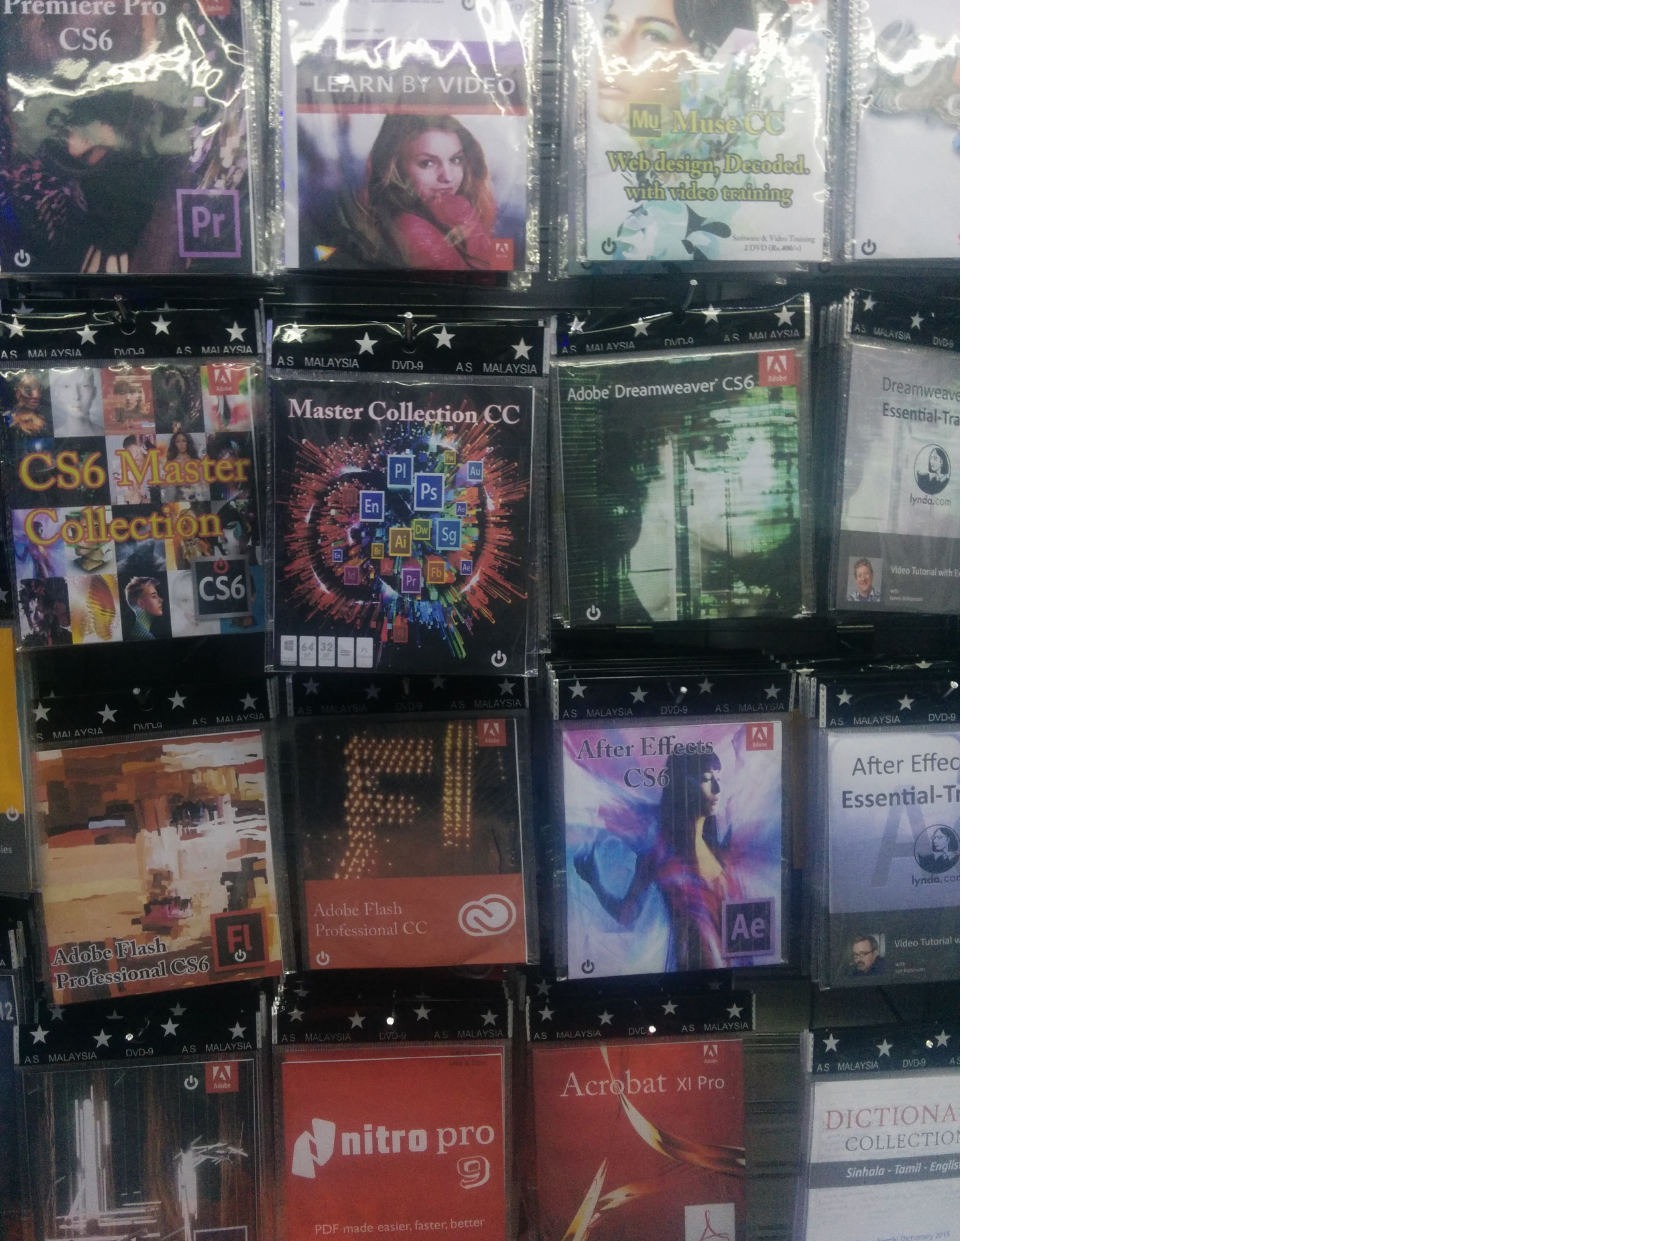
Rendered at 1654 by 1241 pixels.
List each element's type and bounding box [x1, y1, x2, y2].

picture [0, 0, 960, 1241]
